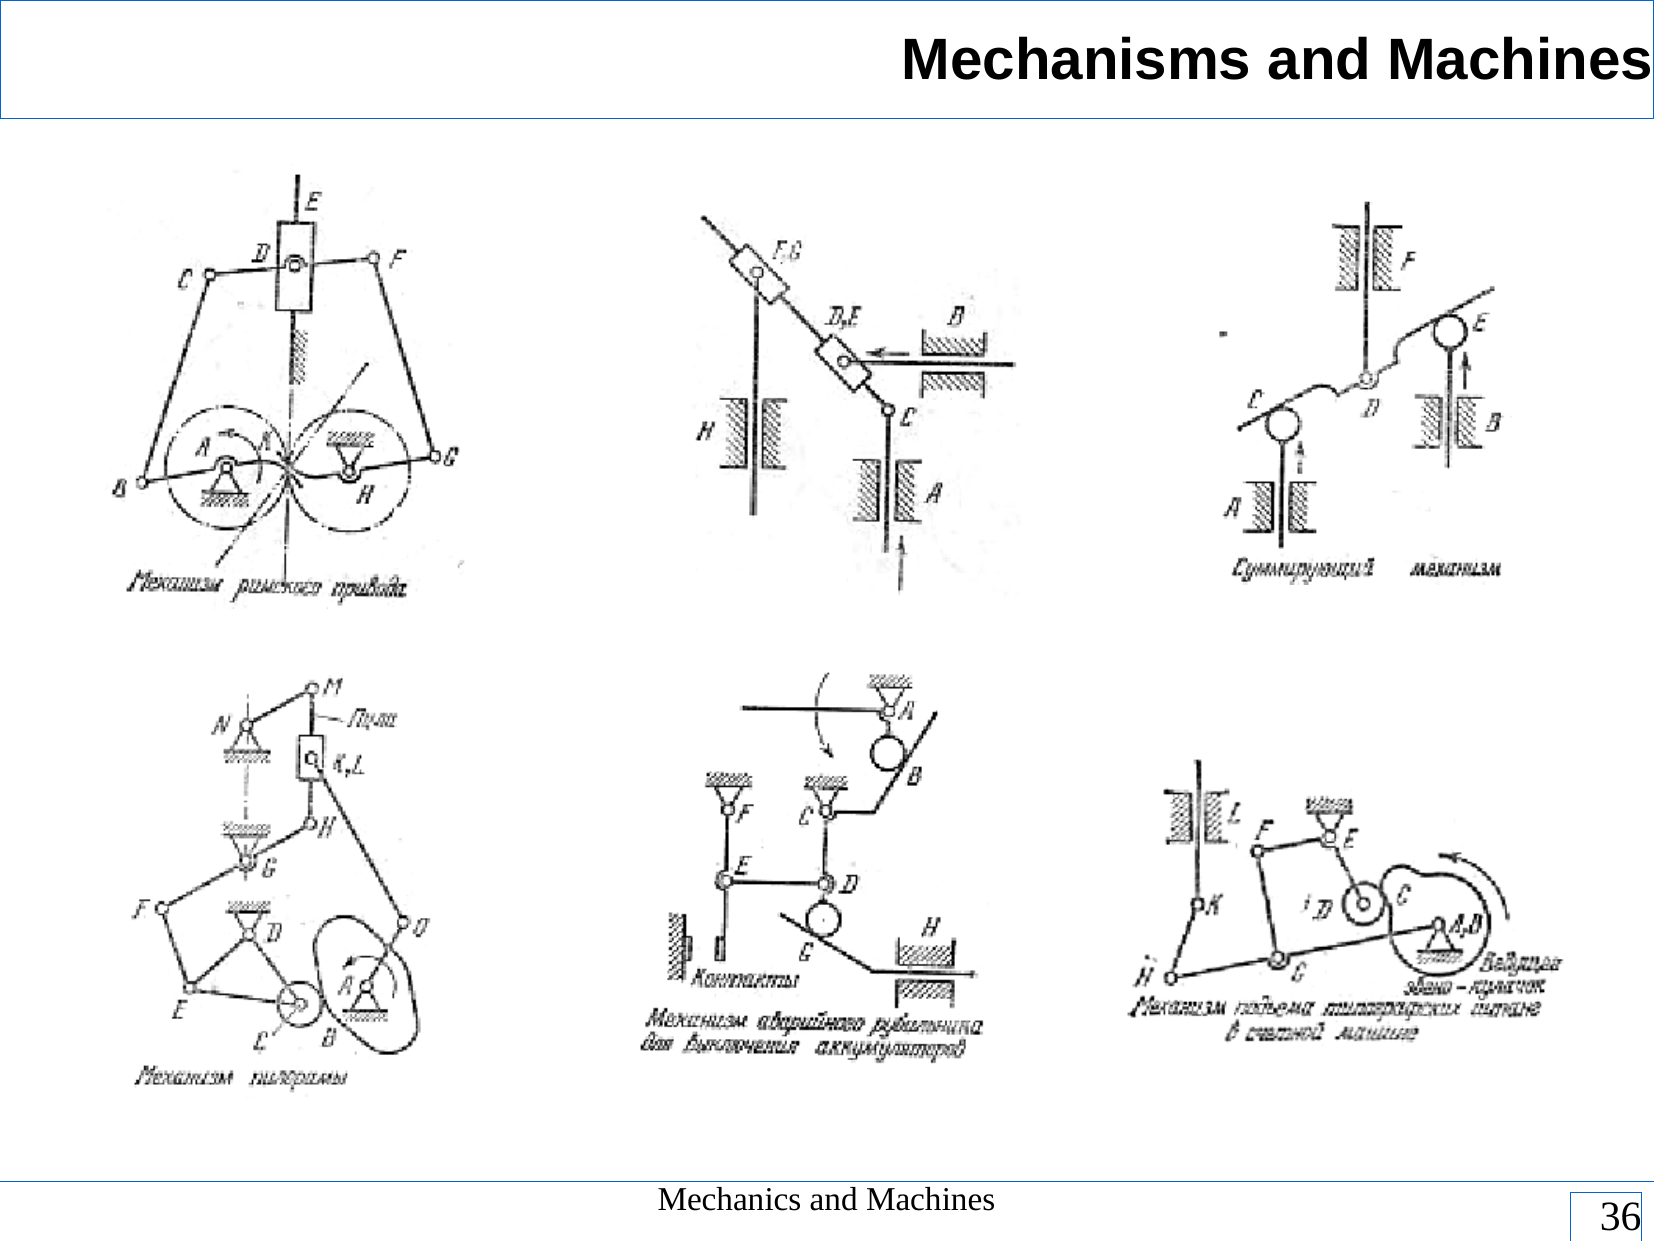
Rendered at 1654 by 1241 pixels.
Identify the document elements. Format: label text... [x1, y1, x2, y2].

picture [690, 200, 1021, 601]
picture [1215, 188, 1512, 586]
picture [1120, 749, 1576, 1046]
picture [630, 659, 991, 1071]
title Mechanisms and Machines [0, 0, 1654, 119]
picture [127, 674, 436, 1102]
picture [105, 164, 466, 609]
